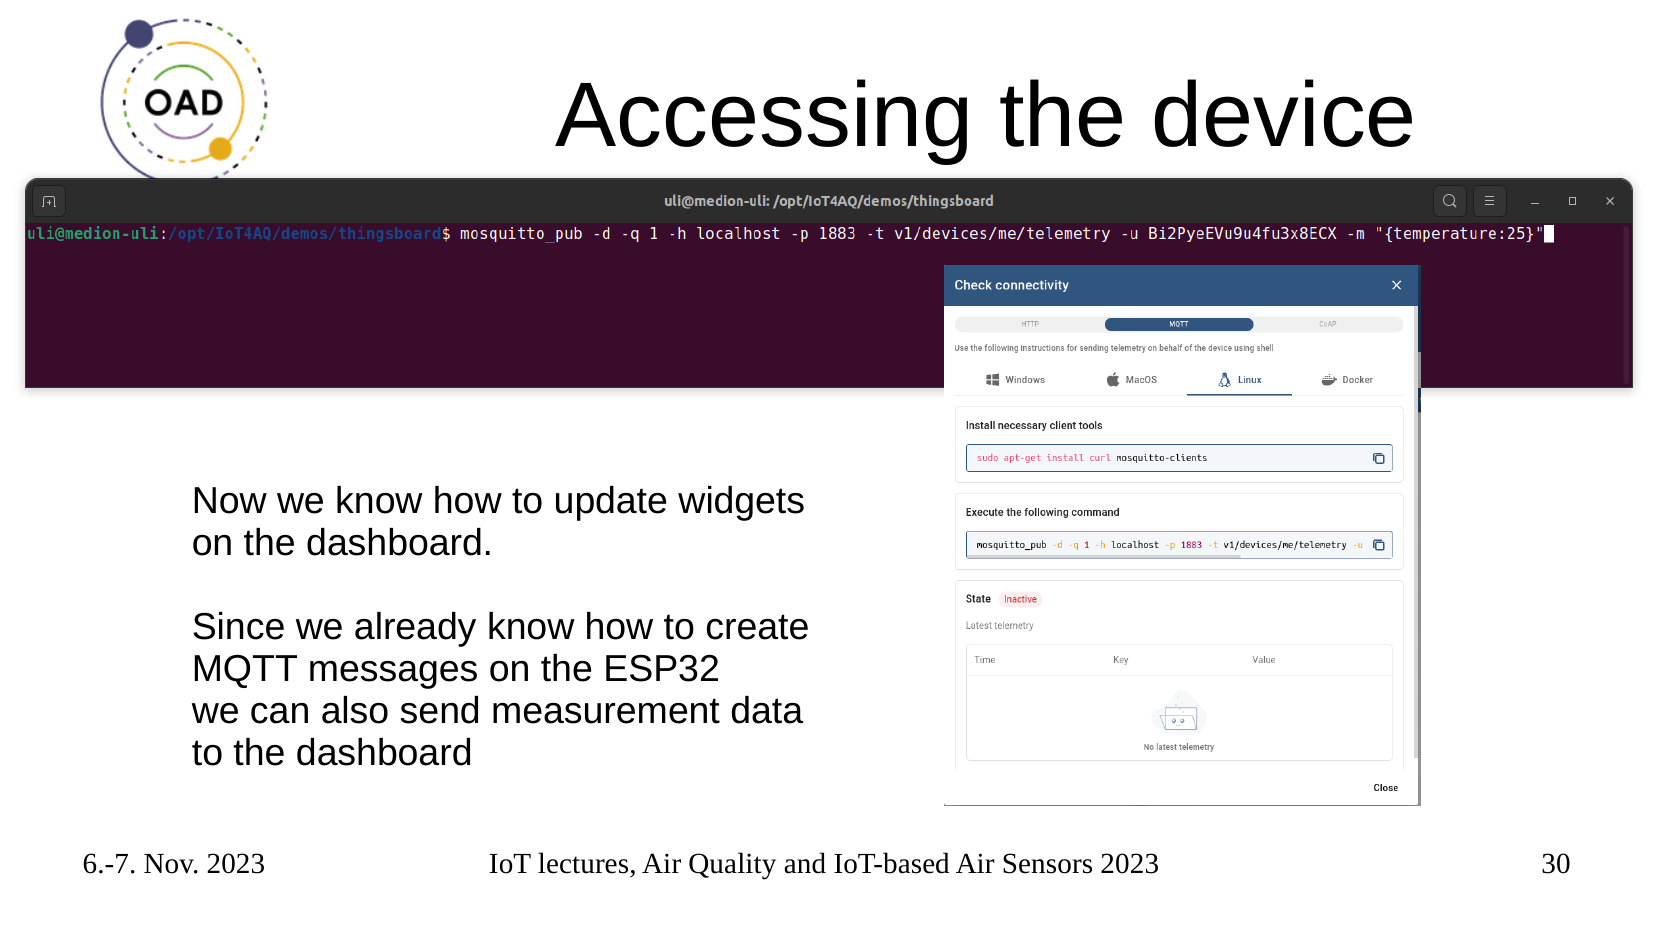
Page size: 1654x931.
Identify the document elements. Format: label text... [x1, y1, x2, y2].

title Accessing the device [403, 37, 1571, 157]
picture [1, 4, 1654, 806]
text_box Now we know how to update widgets on the dashboard. Since we already know how to create MQTT messages on the ESP32 we can also send measurement data to the dashboard [177, 472, 877, 824]
